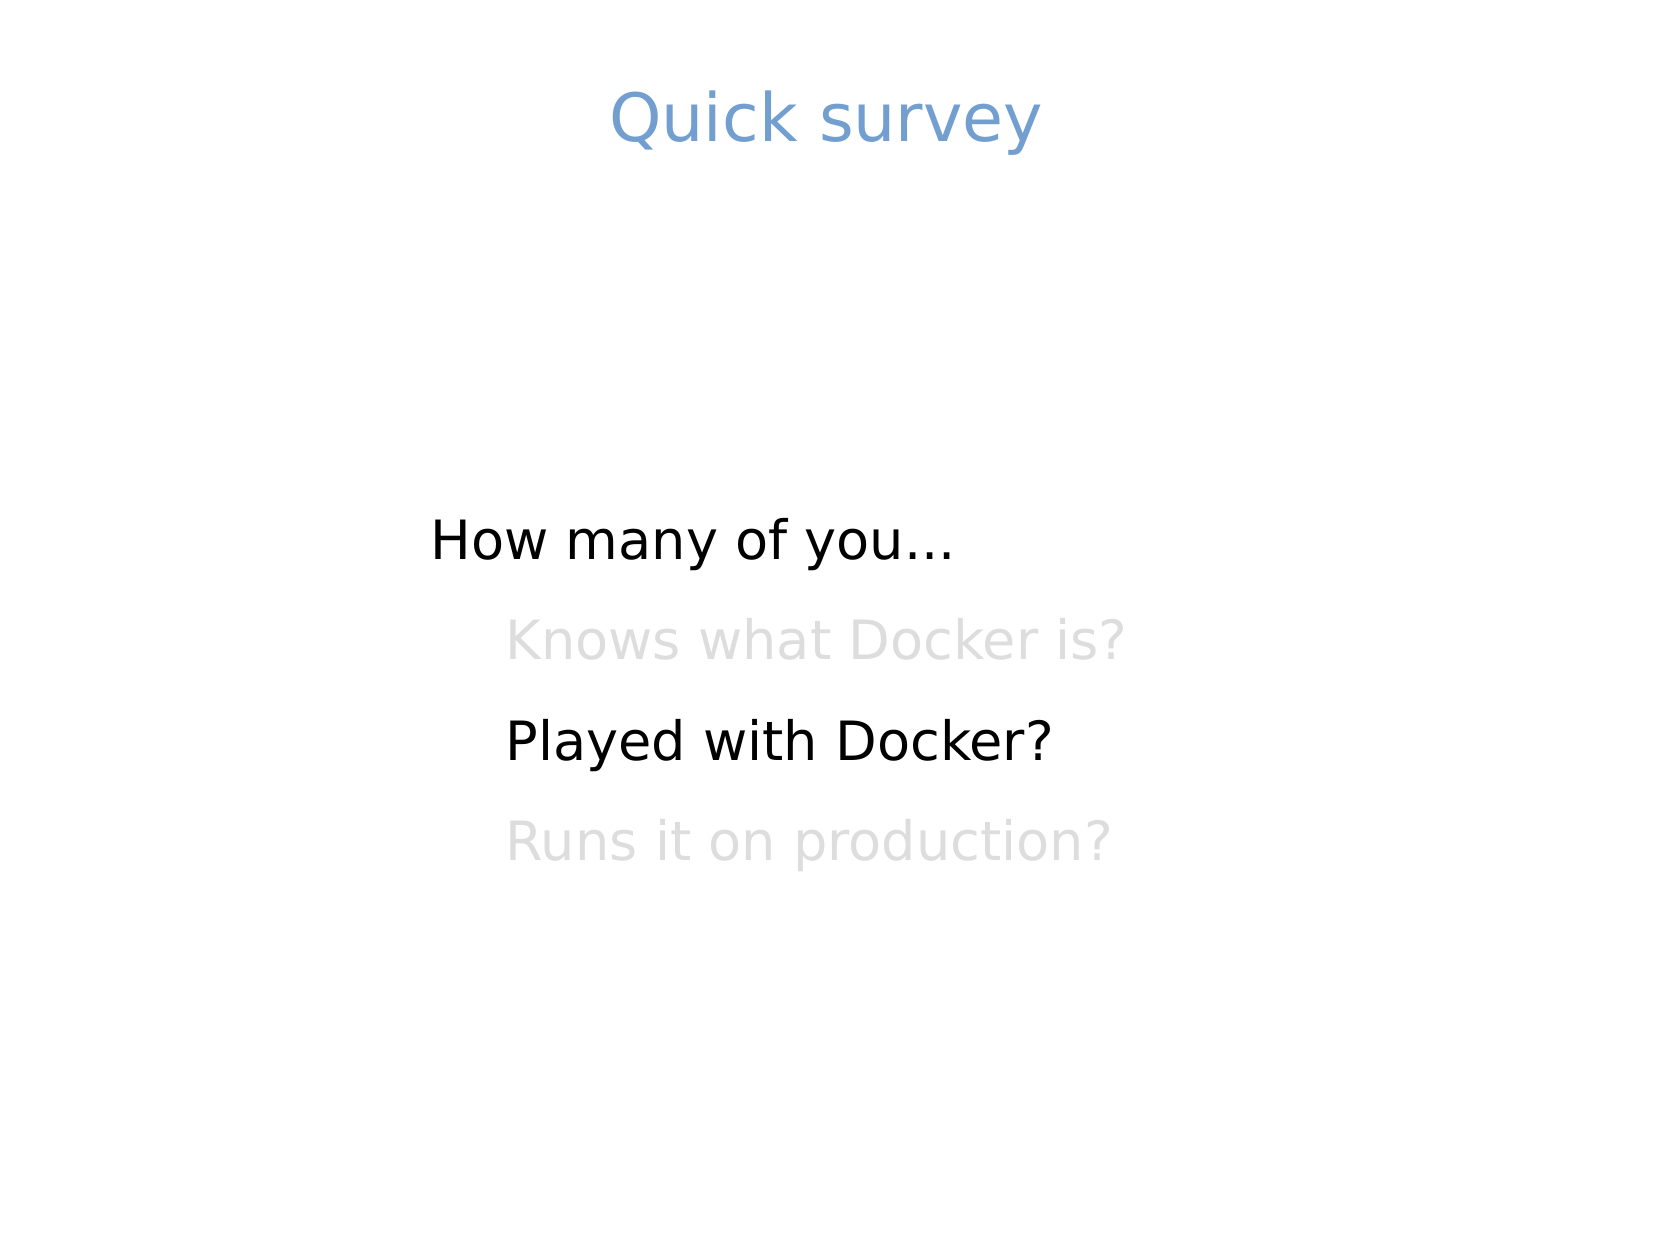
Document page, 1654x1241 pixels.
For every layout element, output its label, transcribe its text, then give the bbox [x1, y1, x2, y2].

text_box How many of you... Knows what Docker is? Played with Docker? Runs it on production? [415, 470, 1181, 850]
text_box Quick survey [594, 72, 1059, 166]
